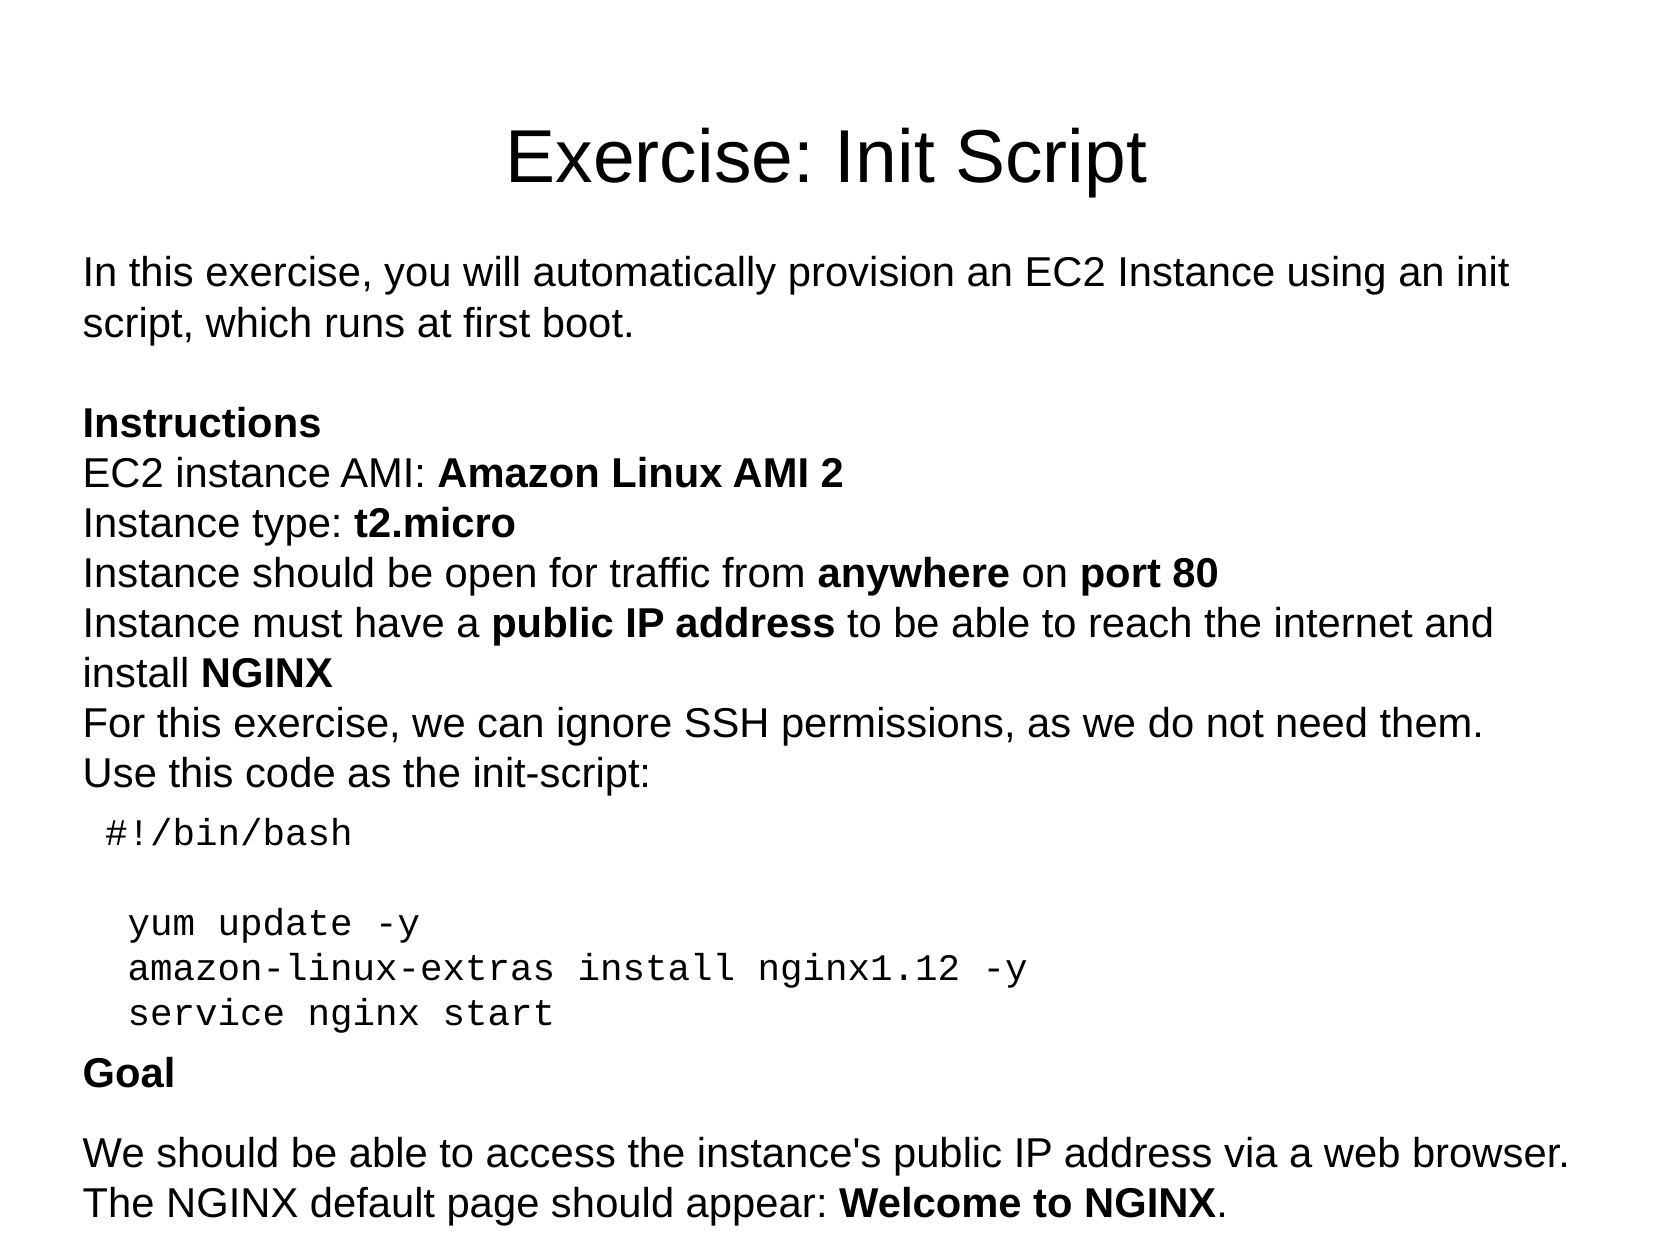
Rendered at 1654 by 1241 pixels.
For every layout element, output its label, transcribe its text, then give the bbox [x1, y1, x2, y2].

title Exercise: Init Script [82, 49, 1571, 245]
text_box Goal We should be able to access the instance's public IP address via a web browser. The NGINX default page should appear: Welcome to NGINX. [82, 1045, 1571, 1241]
text_box #!/bin/bash yum update -y amazon-linux-extras install nginx1.12 -y service nginx start [82, 807, 1571, 1039]
list In this exercise, you will automatically provision an EC2 Instance using an init script, which runs at first boot. Instructions EC2 instance AMI: Amazon Linux AMI 2 Instance type: t2.micro Instance should be open for traffic from anywhere on port 80 Instance must have a public IP address to be able to reach the internet and install NGINX For this exercise, we can ignore SSH permissions, as we do not need them. Use this code as the init-script: [82, 245, 1571, 807]
